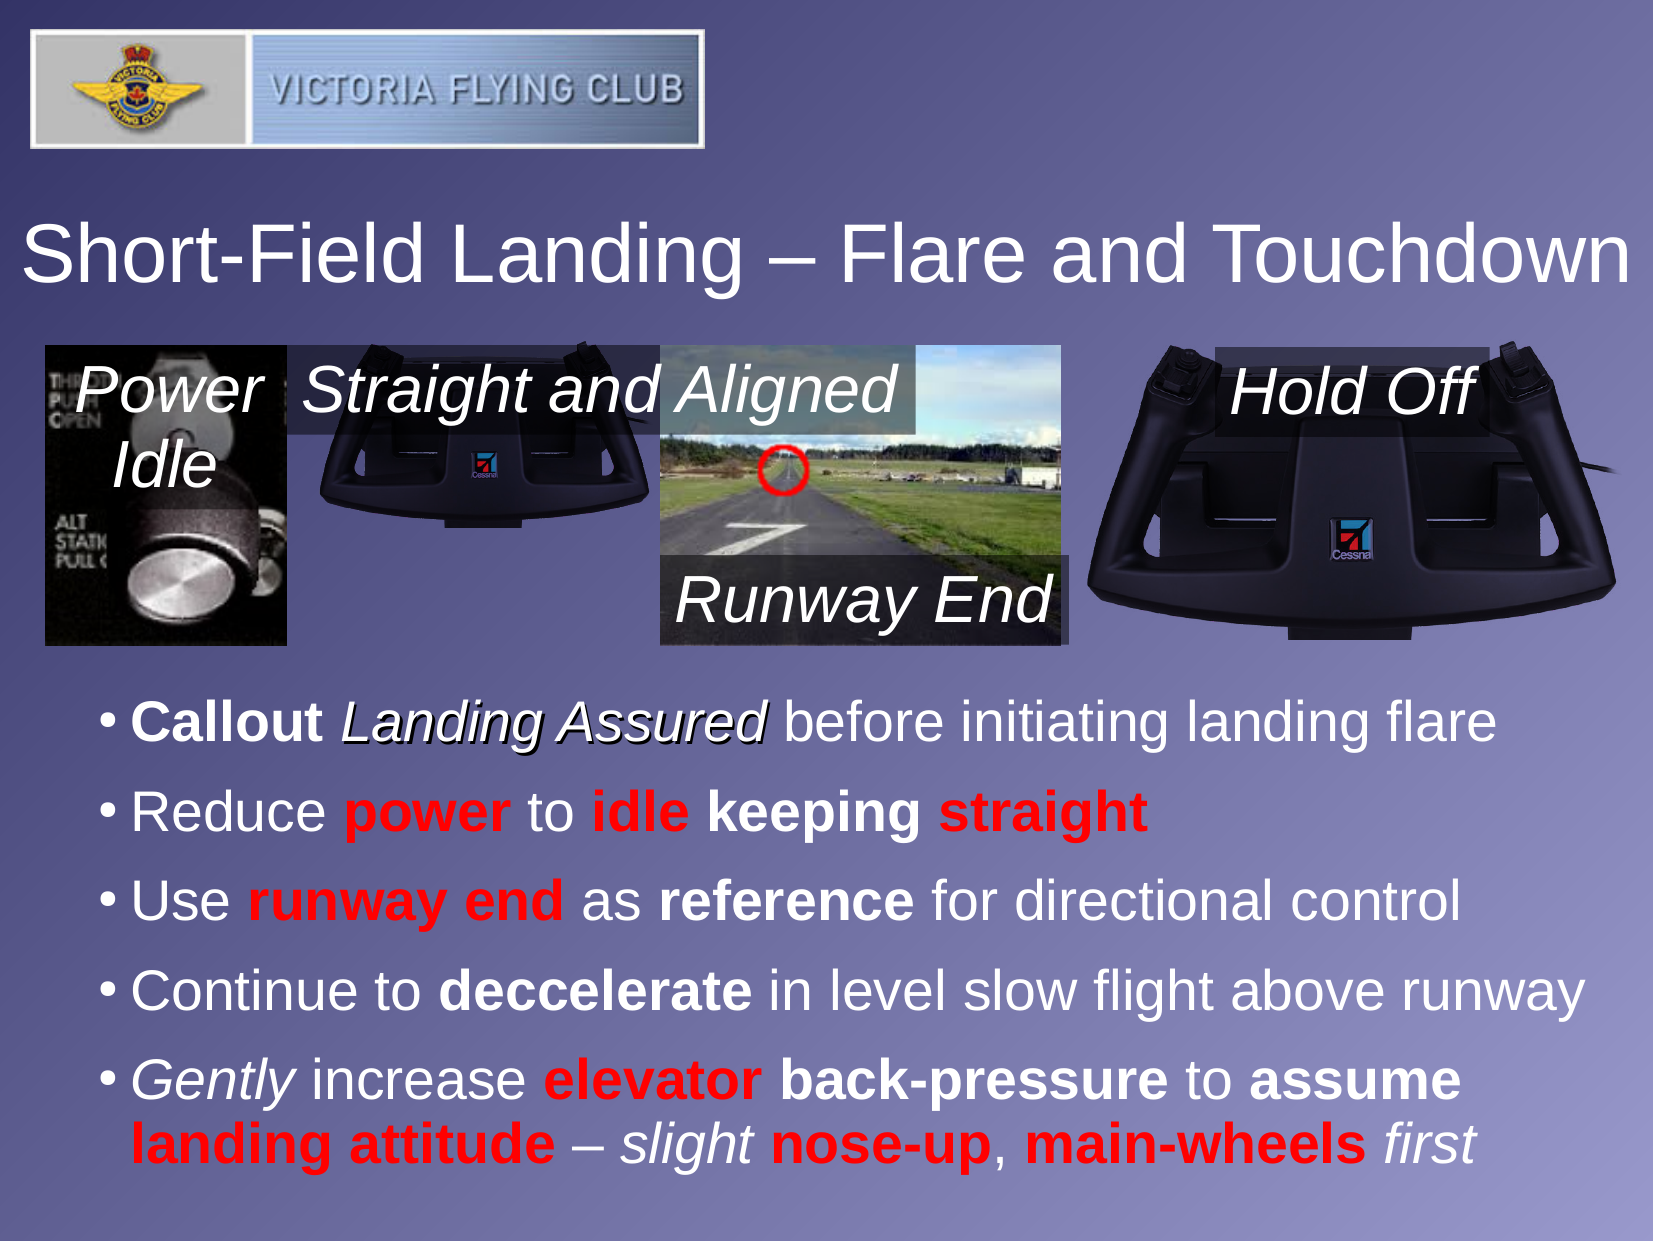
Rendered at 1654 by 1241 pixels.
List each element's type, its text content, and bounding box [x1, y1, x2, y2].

text_box Straight and Aligned [286, 345, 916, 435]
text_box Hold Off [1215, 347, 1490, 437]
picture [660, 345, 1061, 555]
picture [315, 435, 653, 528]
picture [1080, 339, 1622, 640]
picture [45, 345, 287, 646]
picture [315, 340, 653, 345]
list Callout Landing Assured before initiating landing flare Reduce power to idle keeping straight Use runway end as reference for directional control Continue to deccelerate in level slow flight above runway Gently increase elevator back-pressure to assume landing attitude – slight nose-up, main-wheels first [82, 690, 1621, 1201]
text_box Power Idle [60, 345, 280, 510]
title Short-Field Landing – Flare and Touchdown [0, 150, 1653, 358]
text_box Runway End [660, 555, 1069, 645]
picture [30, 29, 705, 149]
